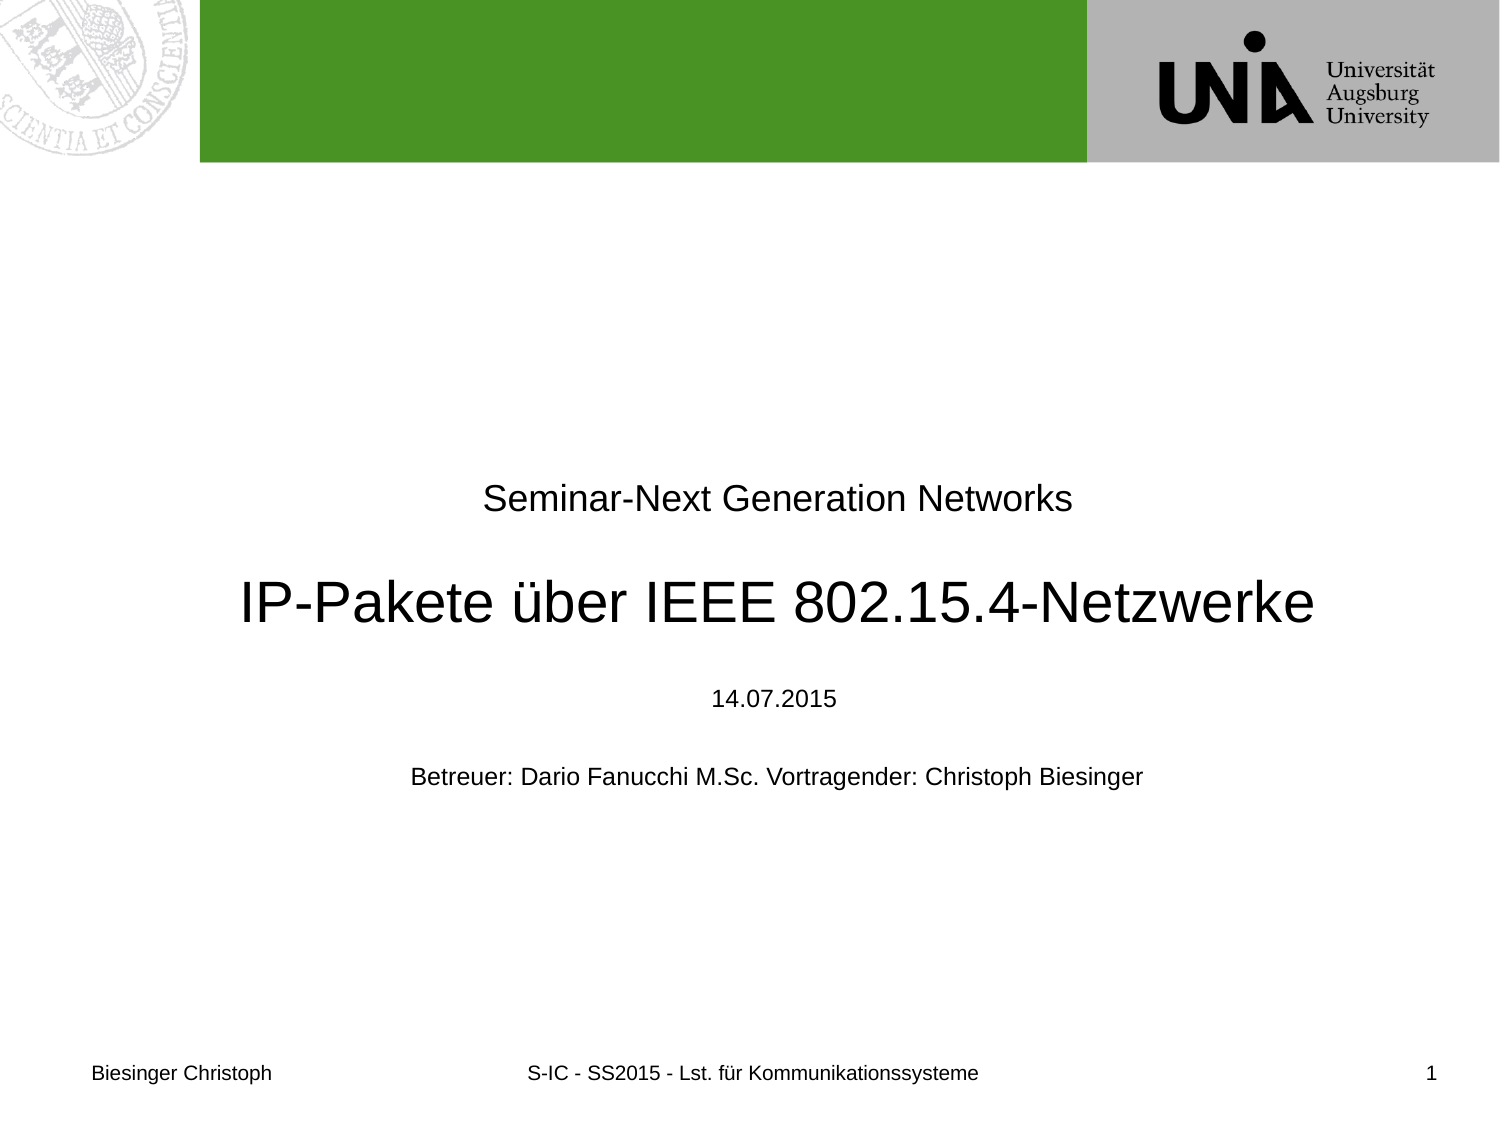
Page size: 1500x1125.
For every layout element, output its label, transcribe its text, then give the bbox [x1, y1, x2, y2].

footer S-IC - SS2015 - Lst. für Kommunikationssysteme [512, 1035, 1123, 1110]
subtitle Seminar-Next Generation Networks IP-Pakete über IEEE 802.15.4-Netzwerke 14.07.2015 Betreuer: Dario Fanucchi M.Sc. Vortragender: Christoph Biesinger [75, 263, 1425, 1006]
picture [1122, 12, 1488, 271]
picture [0, 0, 188, 156]
slide_number Biesinger Christoph [76, 1035, 389, 1110]
slide_number <Nummer> [1175, 1035, 1452, 1110]
